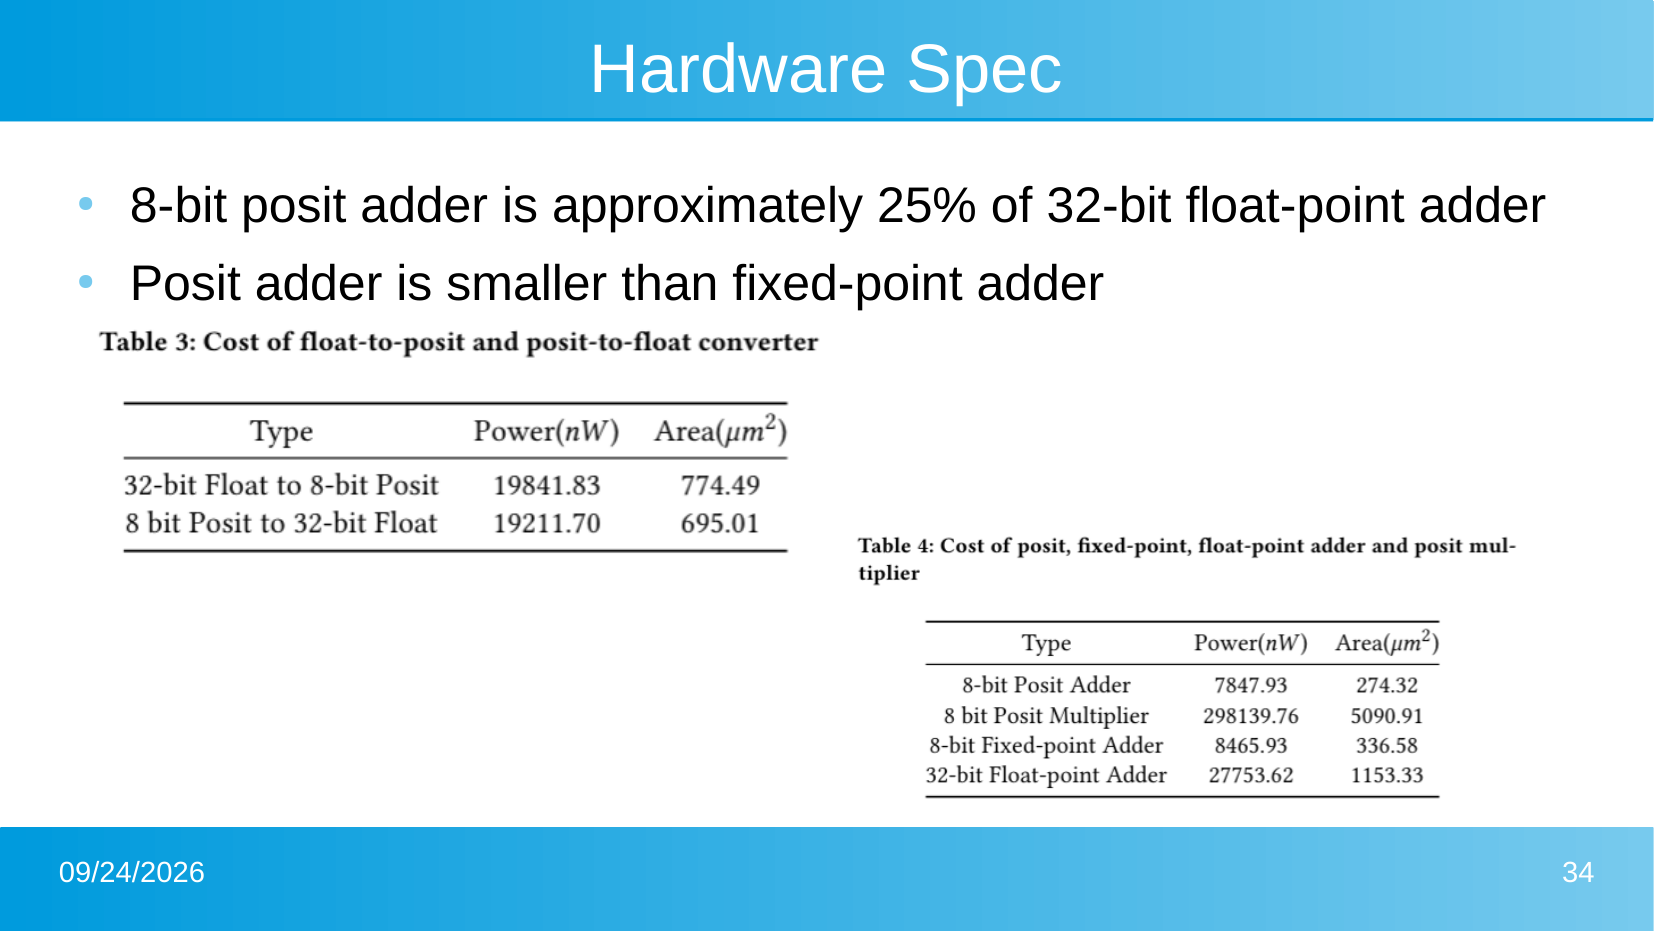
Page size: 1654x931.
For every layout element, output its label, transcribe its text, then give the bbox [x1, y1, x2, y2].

list 8-bit posit adder is approximately 25% of 32-bit float-point adder Posit adder is smaller than fixed-point adder [59, 177, 1595, 768]
picture [845, 524, 1526, 813]
title Hardware Spec [59, 29, 1595, 108]
picture [82, 317, 834, 572]
